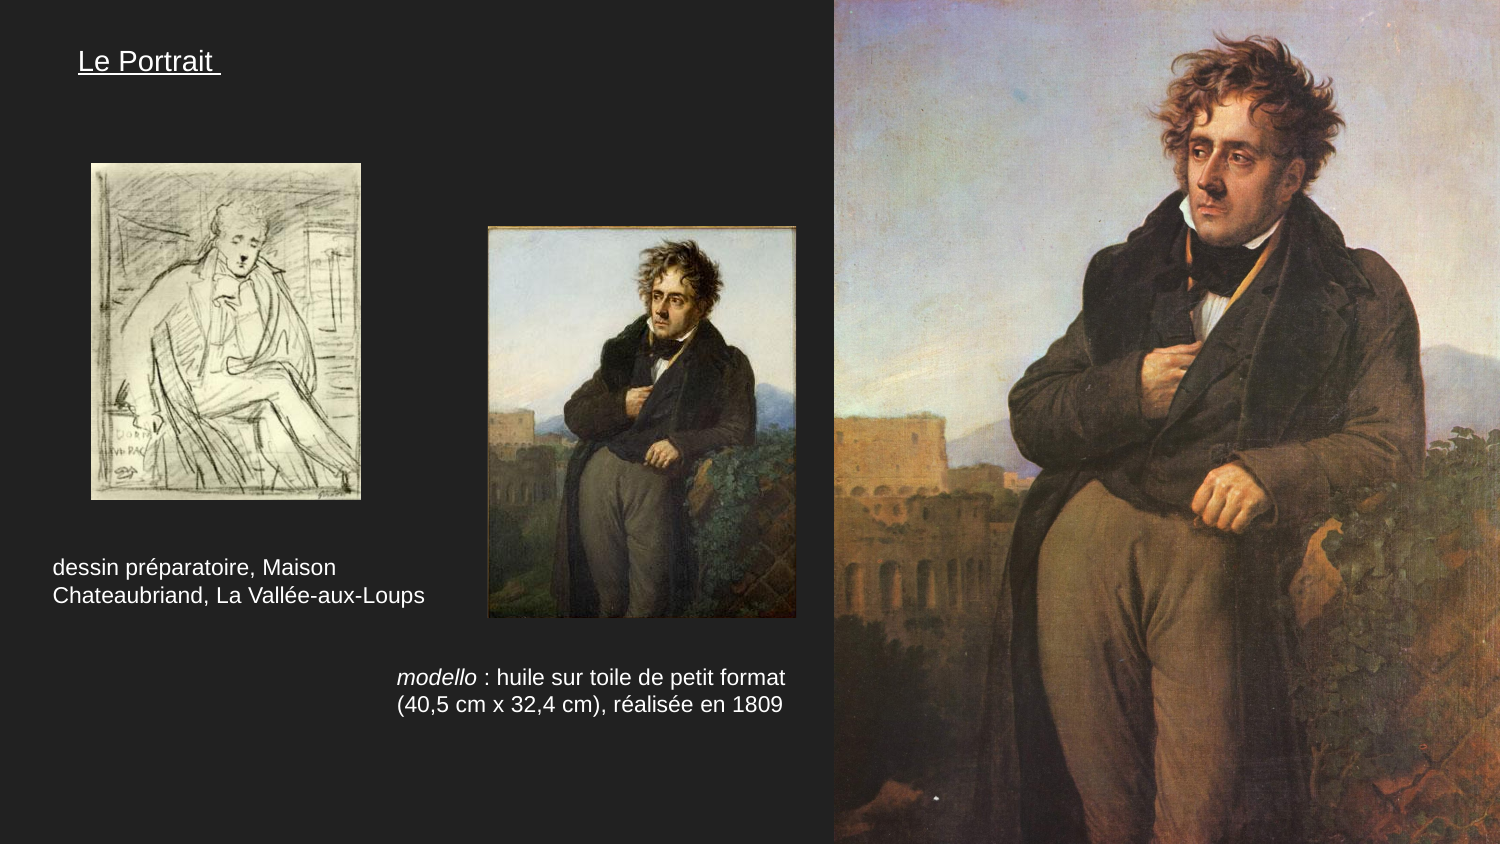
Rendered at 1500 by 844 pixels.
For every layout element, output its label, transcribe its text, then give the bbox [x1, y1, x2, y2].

list modello : huile sur toile de petit format (40,5 cm x 32,4 cm), réalisée en 1809 [381, 647, 813, 790]
list Le Portrait [63, 27, 1268, 126]
picture [834, 0, 1500, 844]
list dessin préparatoire, Maison Chateaubriand, La Vallée-aux-Loups [37, 537, 469, 681]
picture [487, 226, 797, 618]
picture [91, 163, 361, 500]
